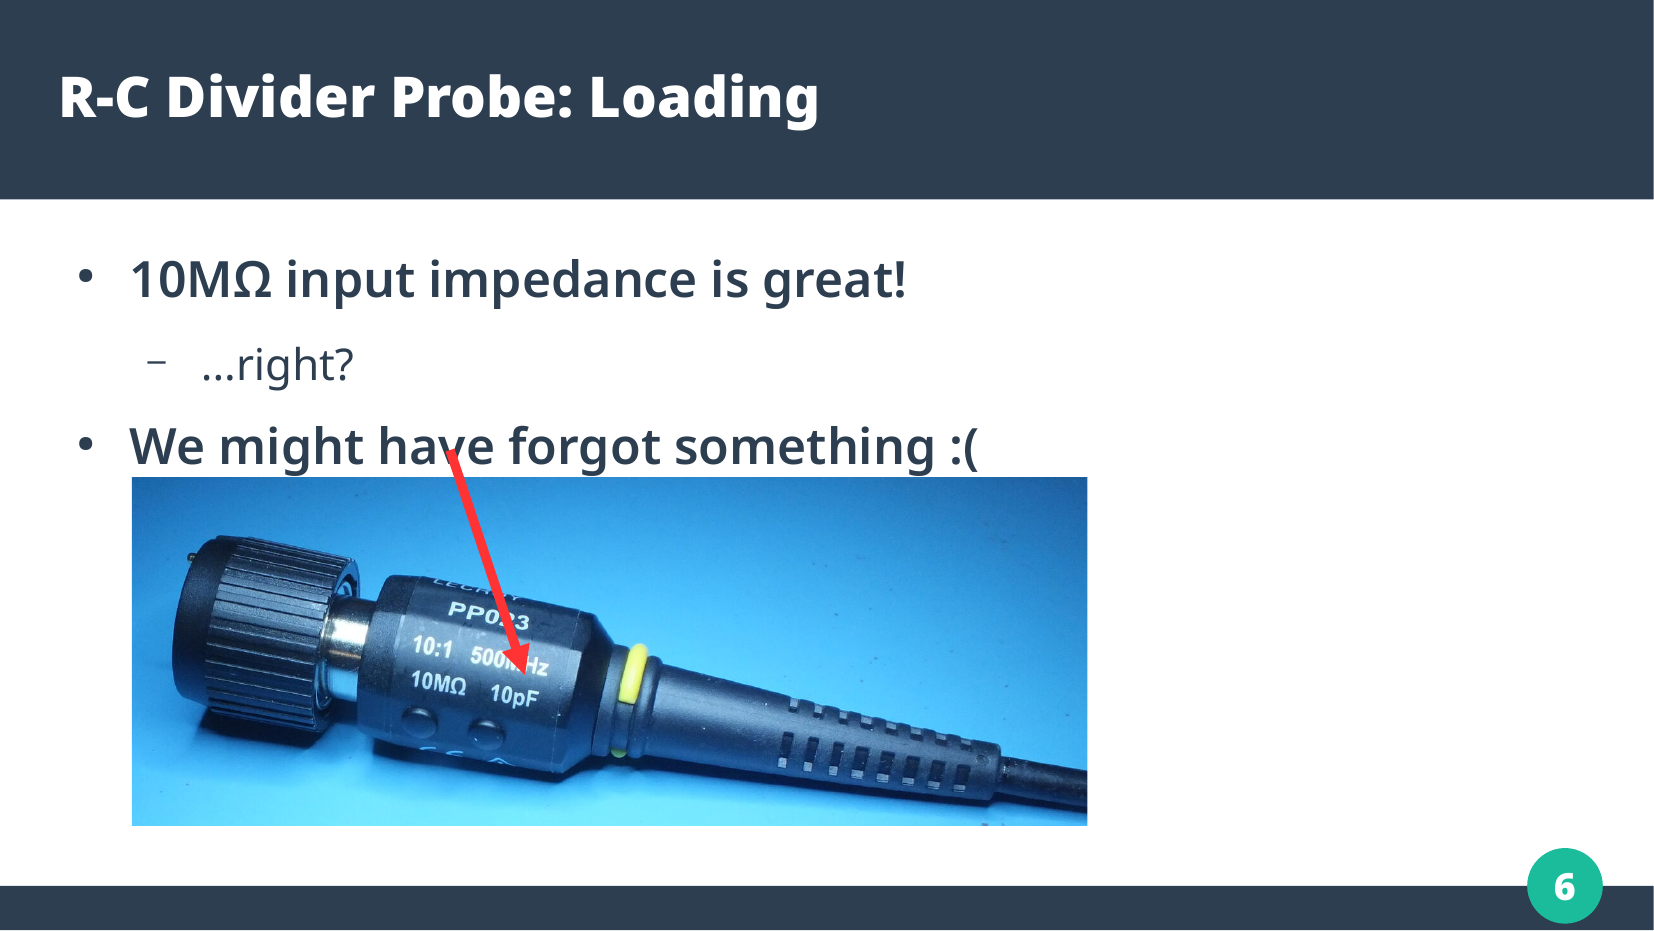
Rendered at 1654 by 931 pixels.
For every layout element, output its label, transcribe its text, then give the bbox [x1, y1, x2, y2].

title R-C Divider Probe: Loading [59, 37, 1595, 155]
list 10MΩ input impedance is great! ...right? We might have forgot something :( [59, 243, 1595, 864]
picture [131, 477, 1088, 826]
